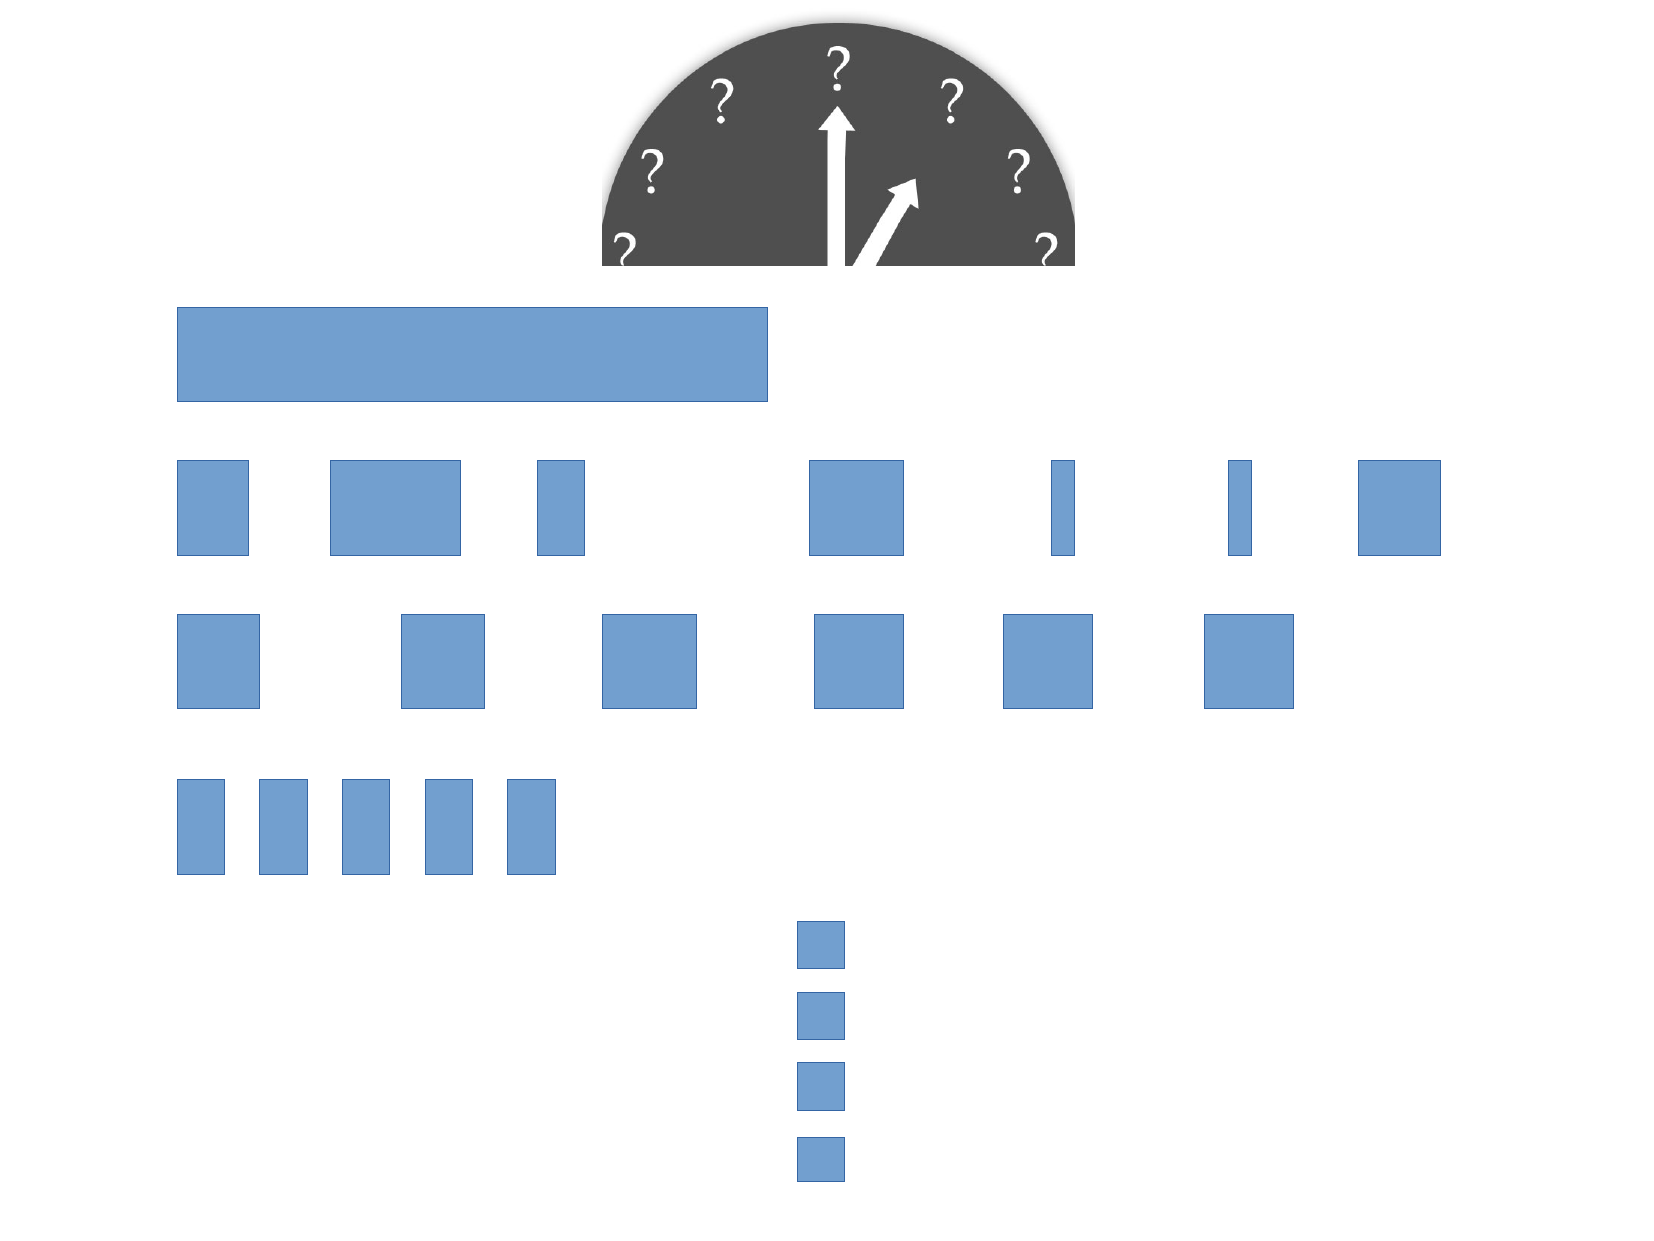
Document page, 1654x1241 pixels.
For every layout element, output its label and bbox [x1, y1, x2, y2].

text_box [602, 614, 697, 709]
text_box [537, 460, 585, 556]
text_box [177, 779, 225, 875]
text_box [797, 992, 845, 1040]
text_box [1228, 460, 1252, 556]
text_box [1358, 460, 1441, 556]
text_box [1051, 460, 1075, 556]
text_box [814, 614, 904, 709]
picture [602, 8, 1075, 266]
text_box [259, 779, 308, 875]
text_box [797, 921, 845, 969]
text_box [1204, 614, 1294, 709]
text_box [1003, 614, 1093, 709]
text_box [177, 460, 249, 556]
text_box [425, 779, 473, 875]
text_box [342, 779, 390, 875]
text_box [797, 1062, 845, 1111]
text_box [507, 779, 556, 875]
text_box [401, 614, 485, 709]
text_box [809, 460, 904, 556]
text_box [330, 460, 461, 556]
text_box [797, 1137, 845, 1182]
text_box [177, 614, 260, 709]
text_box [177, 307, 768, 402]
